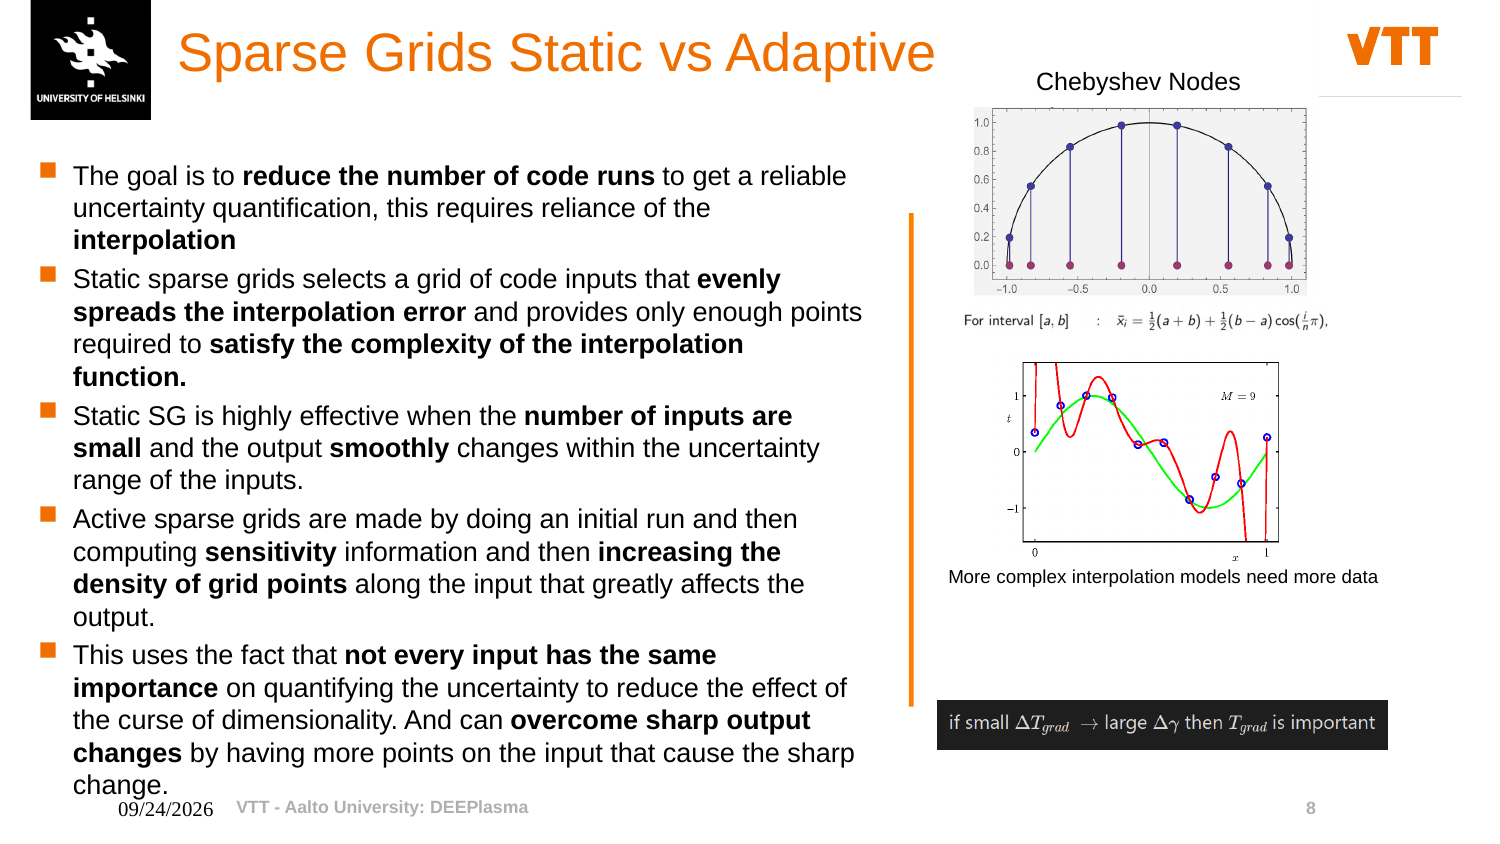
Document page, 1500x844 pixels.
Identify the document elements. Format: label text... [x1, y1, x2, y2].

picture [937, 700, 1388, 751]
text_box Chebyshev Nodes [1021, 59, 1257, 103]
text_box More complex interpolation models need more data [933, 558, 1399, 595]
picture [30, 0, 151, 120]
picture [958, 304, 1334, 336]
list The goal is to reduce the number of code runs to get a reliable uncertainty quantification, this requires reliance of the interpolation Static sparse grids selects a grid of code inputs that evenly spreads the interpolation error and provides only enough points required to satisfy the complexity of the interpolation function. Static SG is highly effective when the number of inputs are small and the output smoothly changes within the uncertainty range of the inputs. Active sparse grids are made by doing an initial run and then computing sensitivity information and then increasing the density of grid points along the input that greatly affects the output. This uses the fact that not every input has the same importance on quantifying the uncertainty to reduce the effect of the curse of dimensionality. And can overcome sharp output changes by having more points on the input that cause the sharp change. [37, 157, 863, 788]
picture [970, 107, 1317, 299]
picture [988, 348, 1279, 558]
title Sparse Grids Static vs Adaptive [177, 19, 1317, 81]
